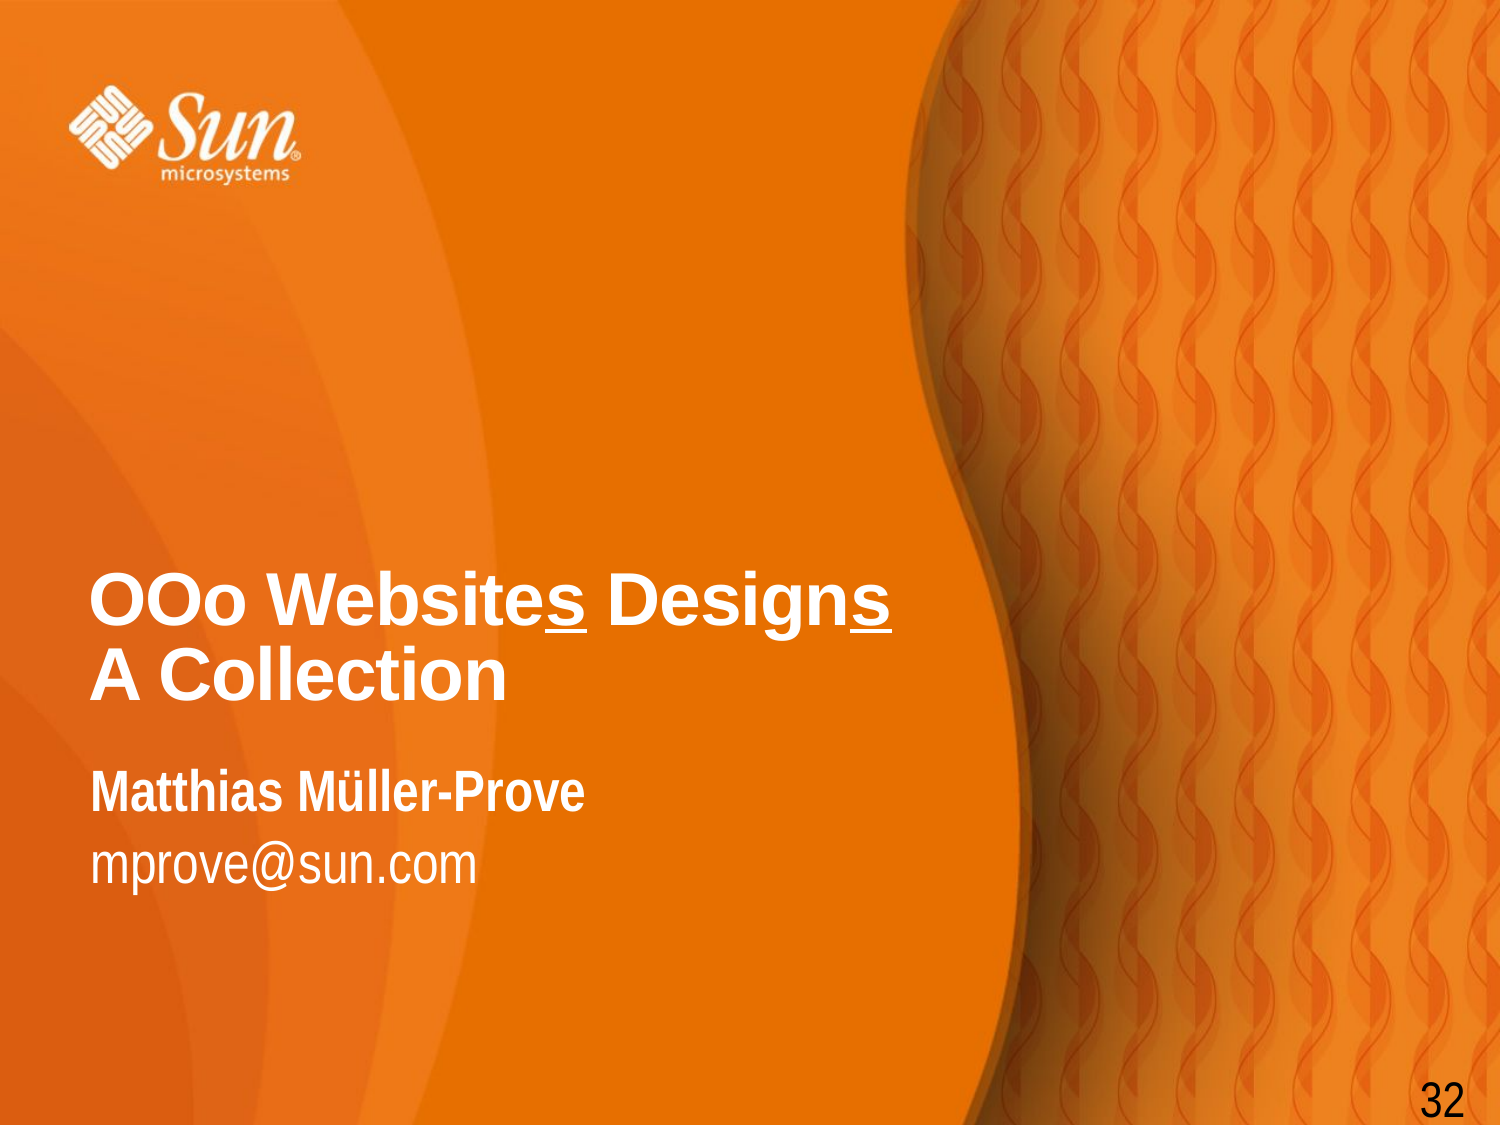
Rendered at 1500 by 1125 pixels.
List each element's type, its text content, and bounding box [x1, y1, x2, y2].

picture [0, 0, 1500, 1125]
text_box <number> [1278, 1074, 1466, 1125]
list Matthias Müller-Prove mprove@sun.com [90, 766, 1080, 969]
title OOo Websites Designs A Collection [88, 527, 970, 716]
